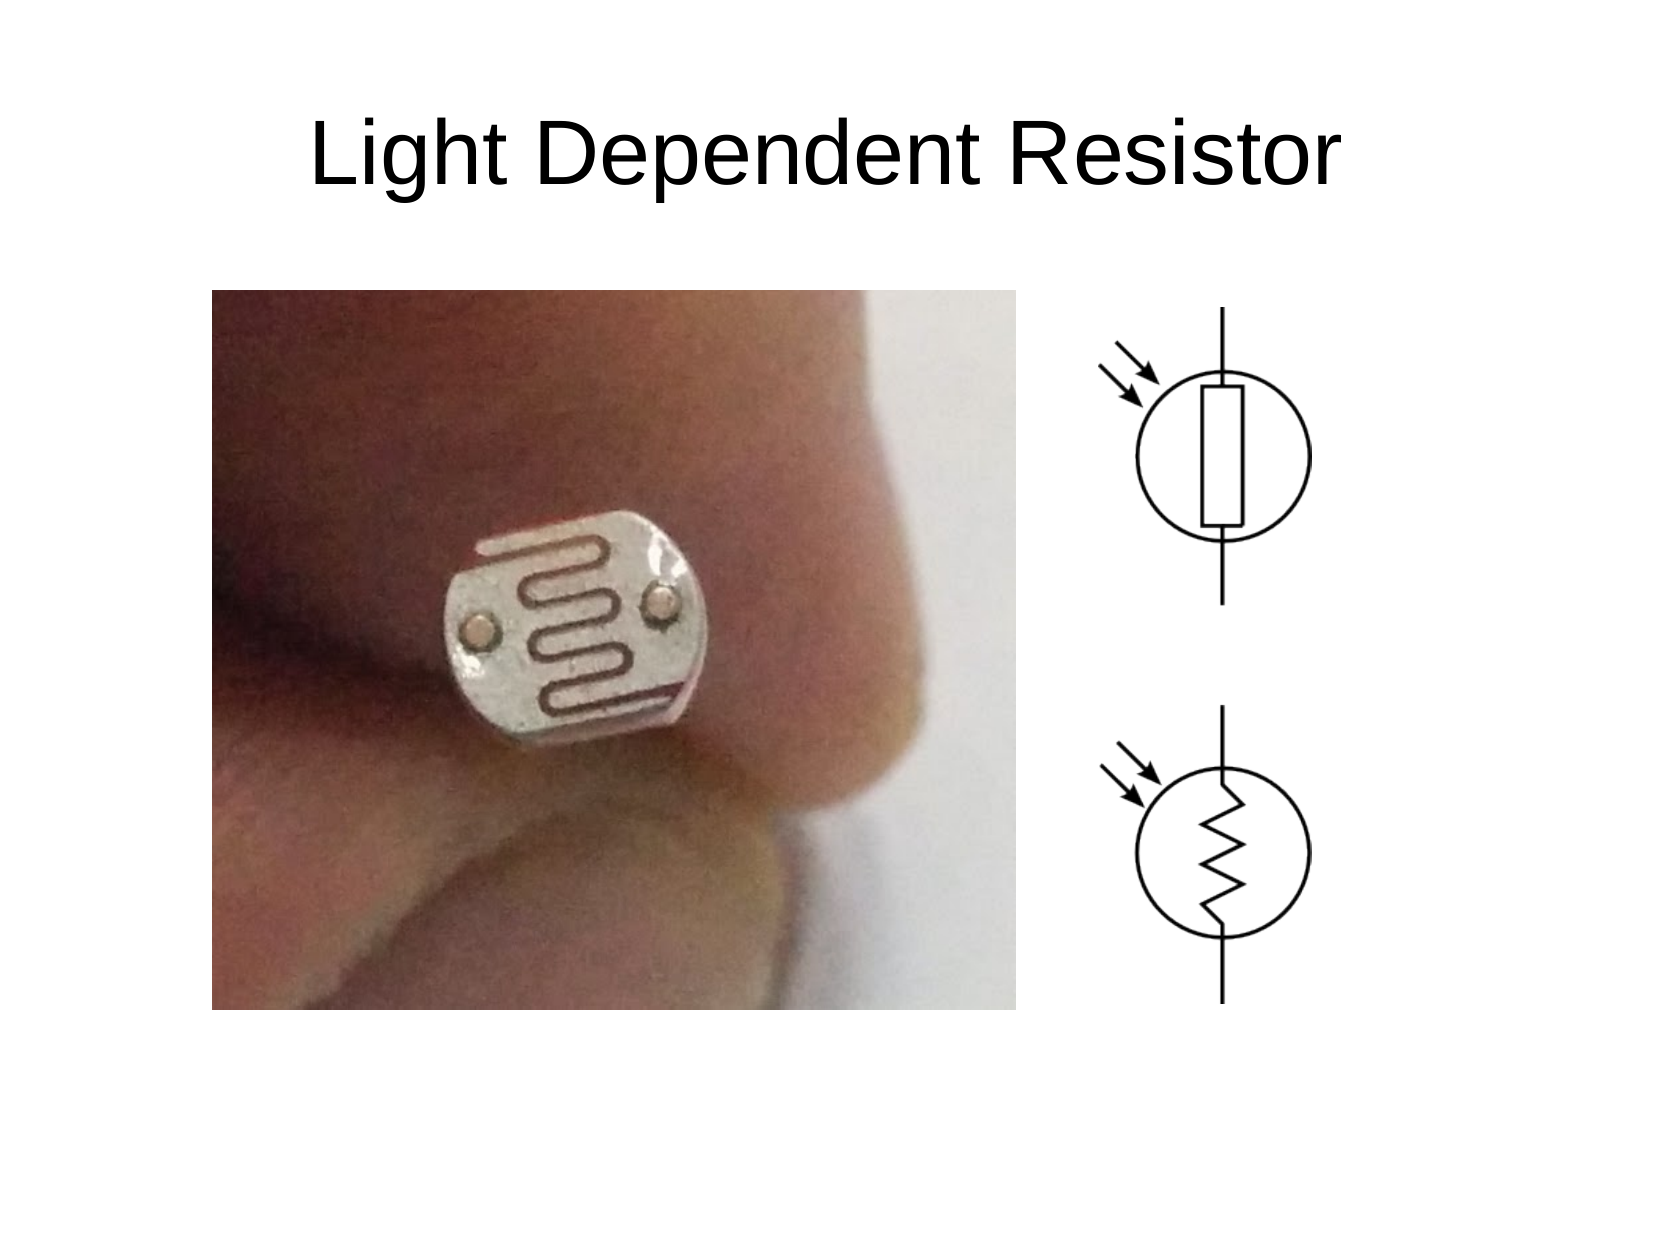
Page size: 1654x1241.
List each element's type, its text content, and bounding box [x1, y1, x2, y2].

title Light Dependent Resistor [82, 49, 1571, 257]
picture [1098, 307, 1312, 1004]
picture [212, 290, 1016, 1010]
